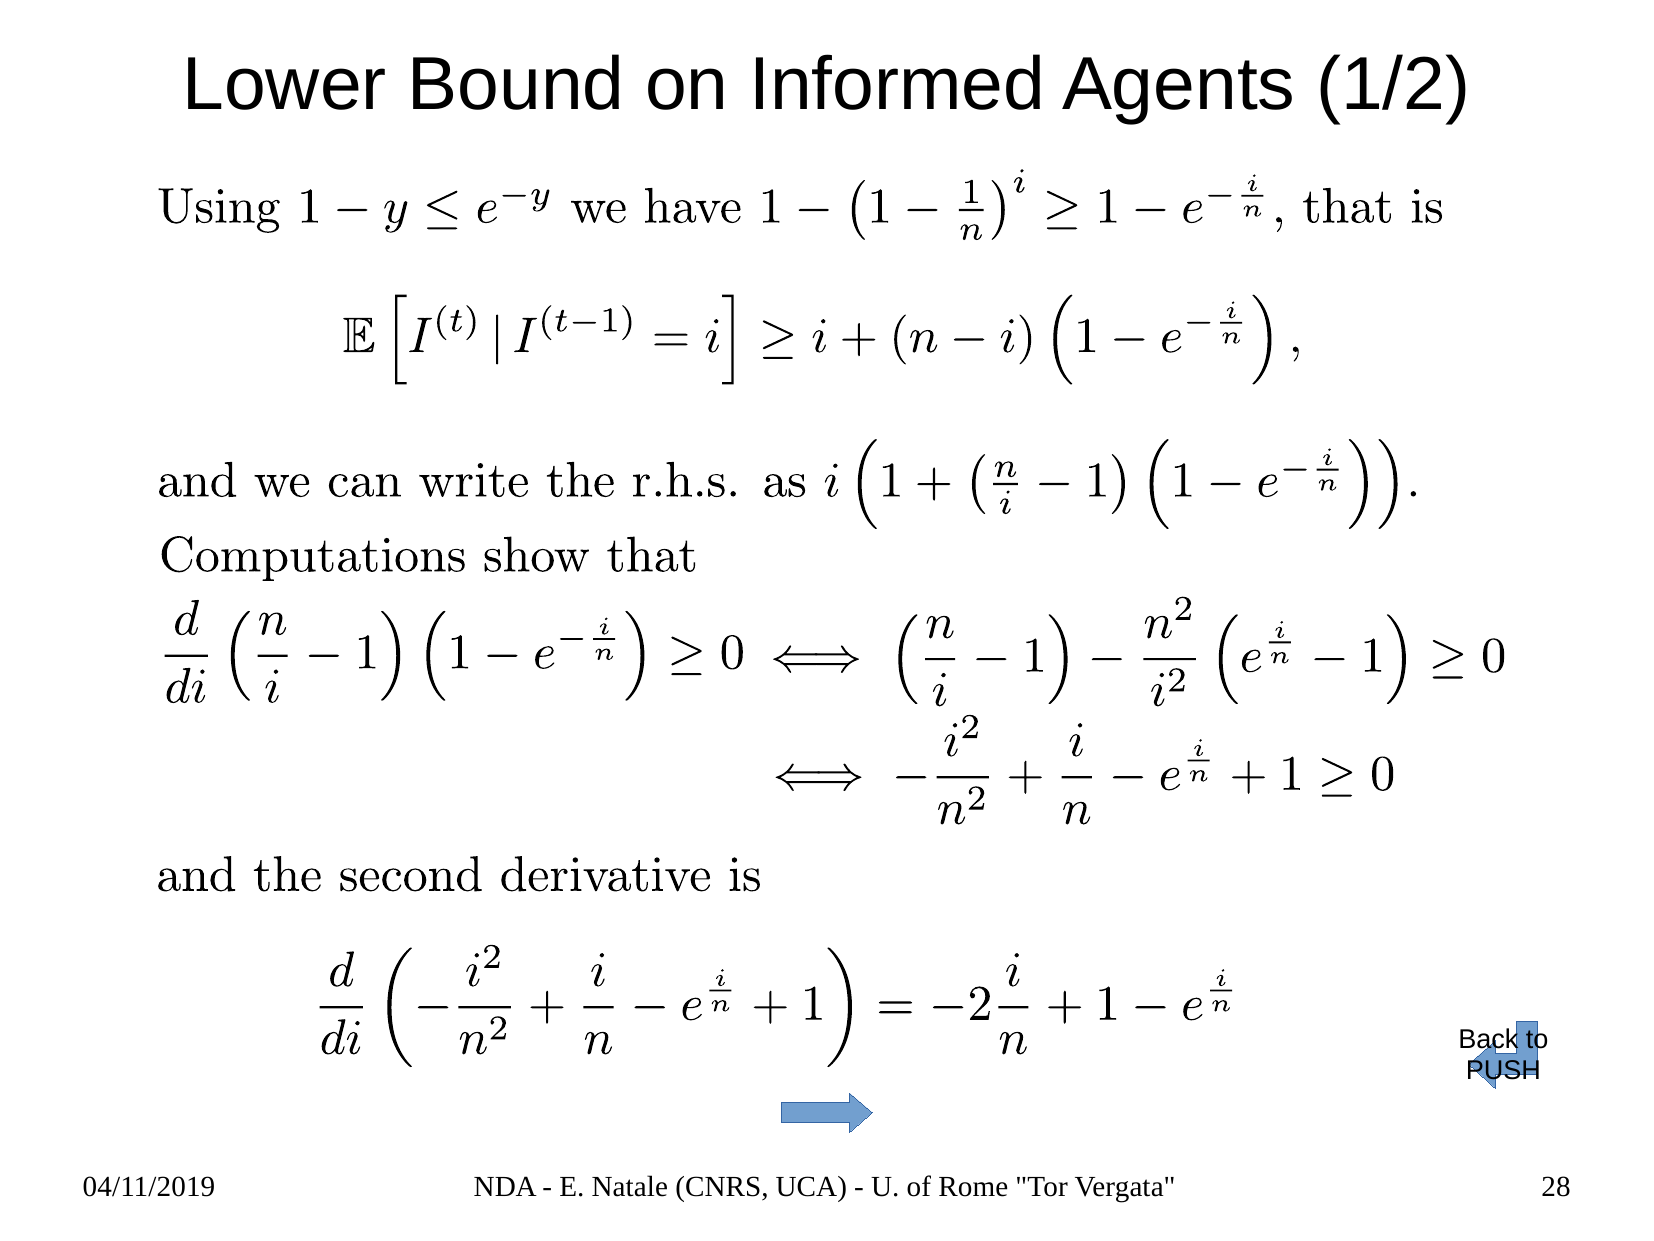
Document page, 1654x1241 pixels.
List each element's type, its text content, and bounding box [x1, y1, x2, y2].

text_box [158, 856, 760, 892]
text_box Back to PUSH [1473, 1021, 1538, 1089]
text_box [775, 714, 1394, 825]
text_box [319, 913, 1403, 1105]
title Lower Bound on Informed Agents (1/2) [82, 15, 1571, 152]
text_box [164, 599, 743, 704]
text_box [161, 536, 696, 581]
text_box [781, 1093, 873, 1133]
text_box [772, 596, 1505, 707]
text_box [158, 169, 1443, 529]
